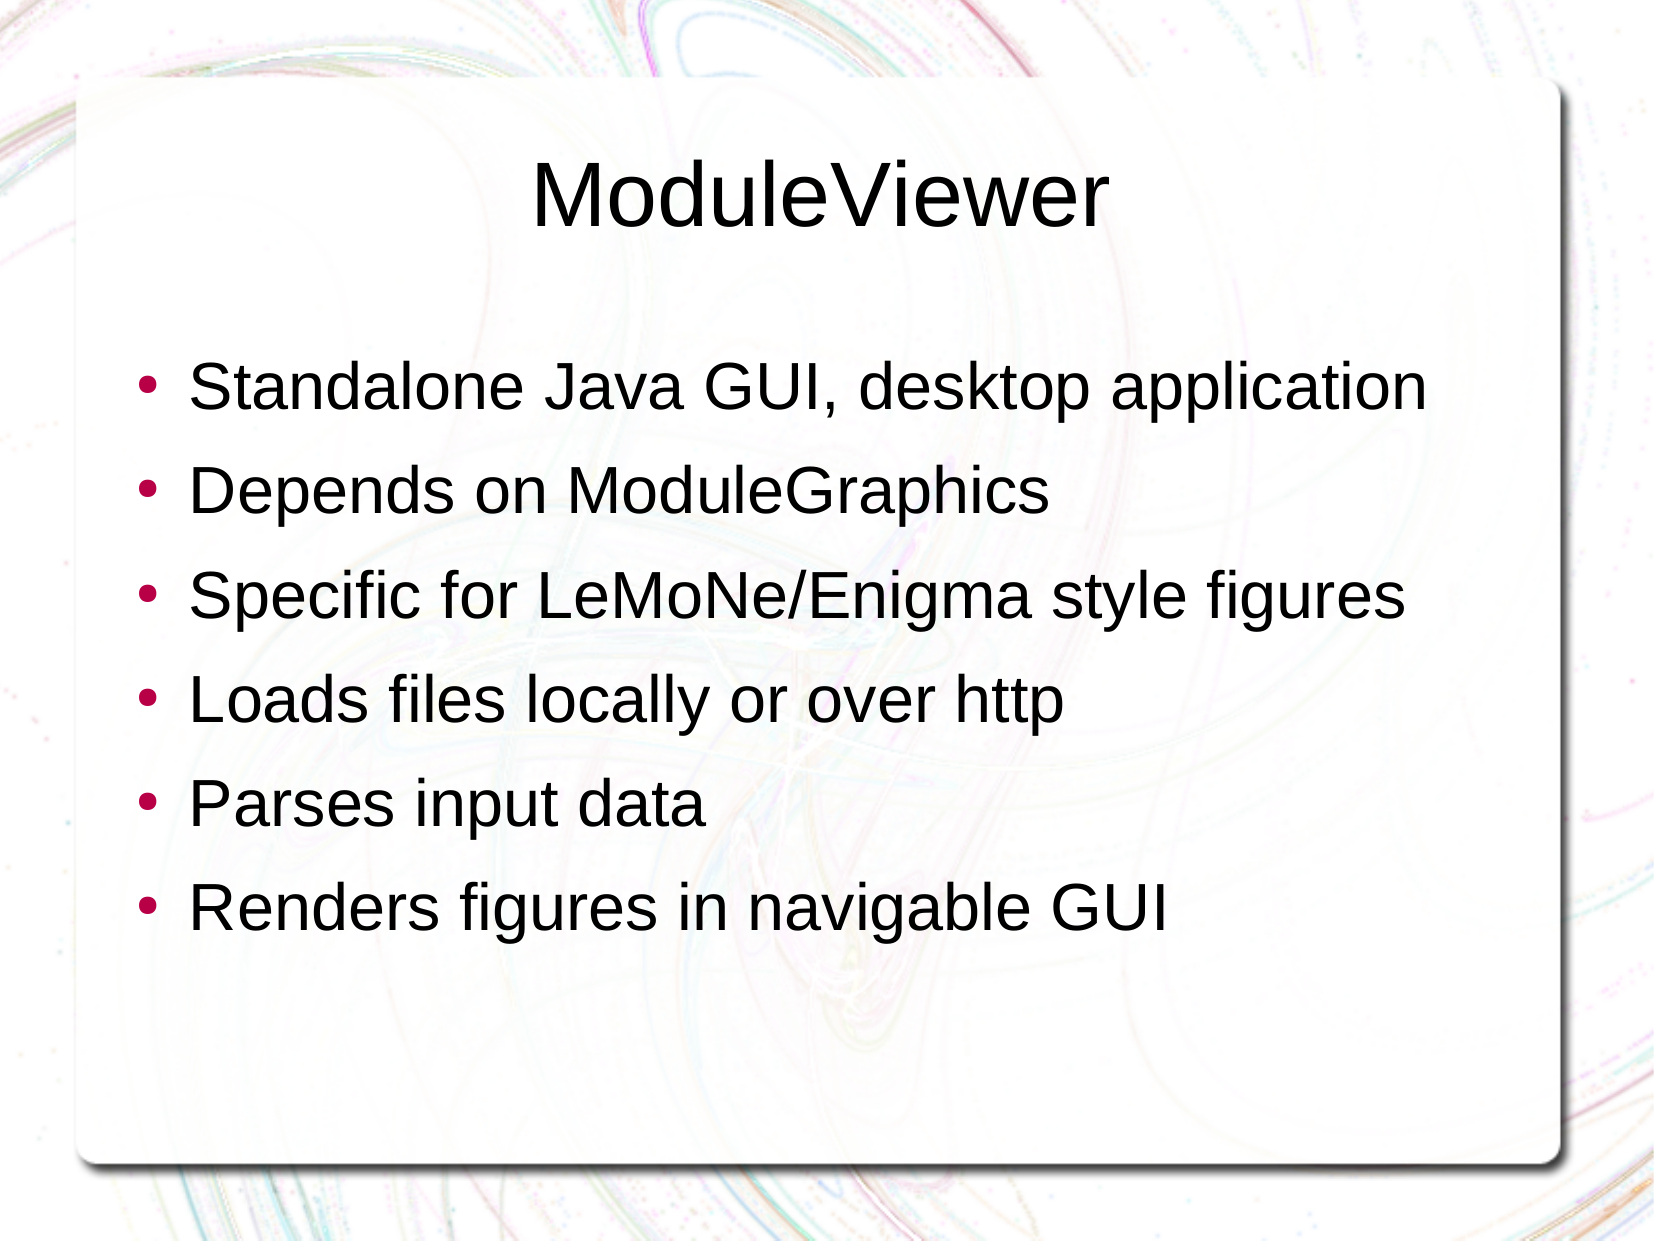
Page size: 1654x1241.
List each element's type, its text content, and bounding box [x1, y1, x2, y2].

title ModuleViewer [76, 90, 1565, 298]
list Standalone Java GUI, desktop application Depends on ModuleGraphics Specific for LeMoNe/Enigma style figures Loads files locally or over http Parses input data Renders figures in navigable GUI [118, 349, 1506, 1004]
picture [0, 0, 1654, 1241]
